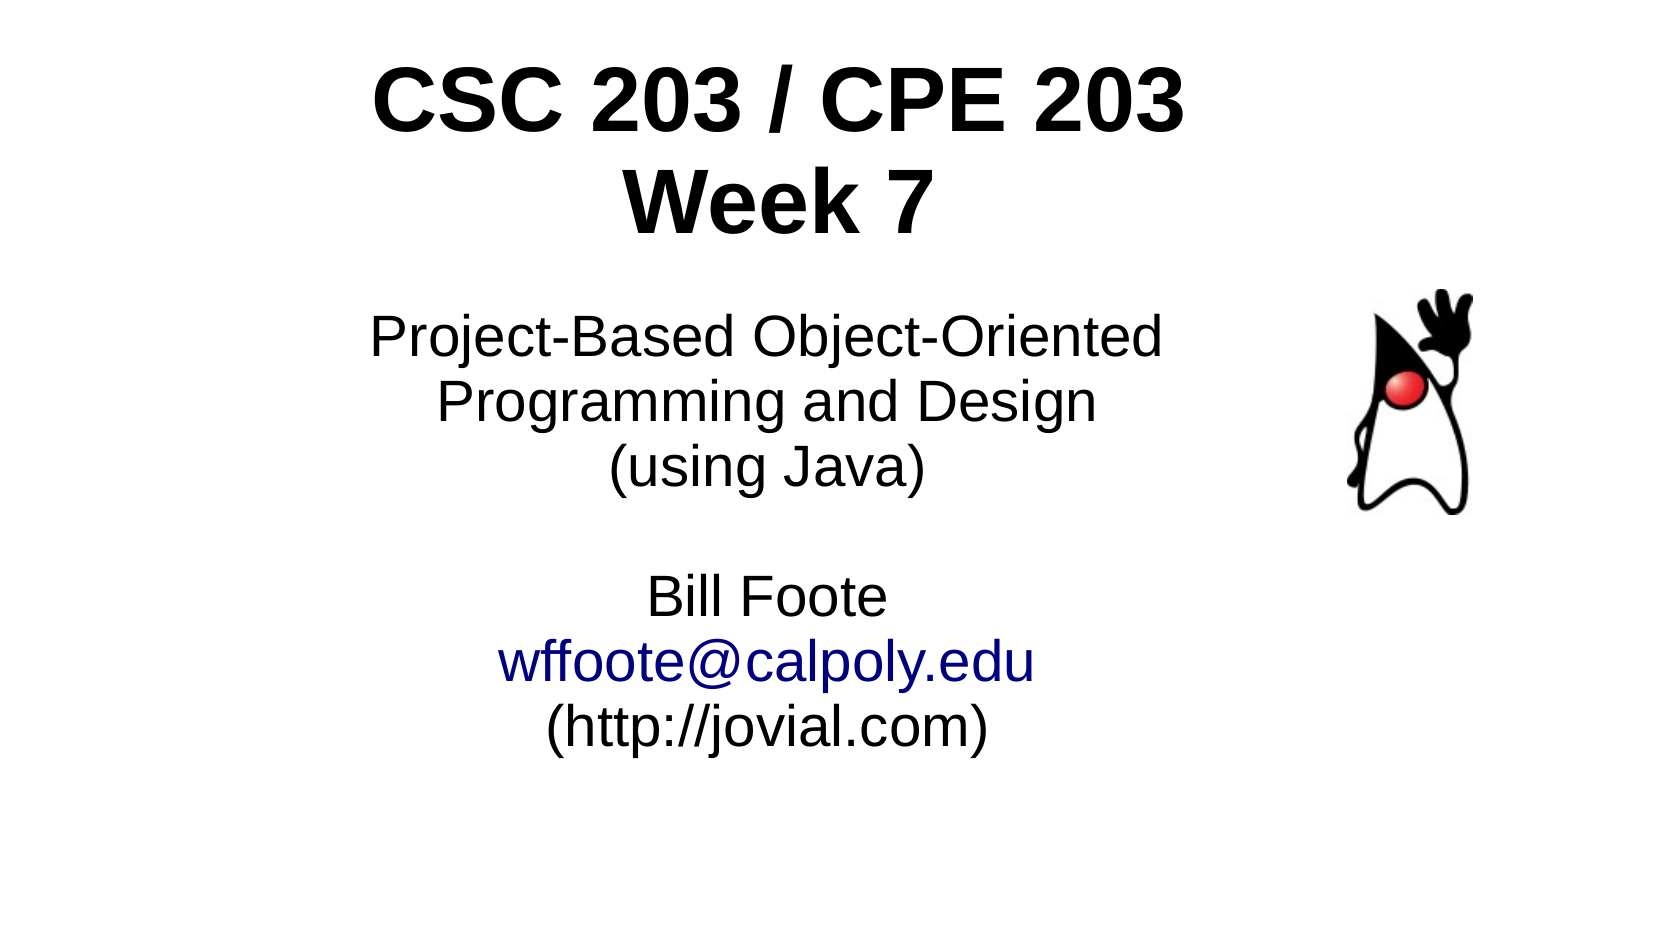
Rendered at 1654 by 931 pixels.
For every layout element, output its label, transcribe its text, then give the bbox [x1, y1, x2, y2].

picture [1347, 289, 1473, 515]
title CSC 203 / CPE 203 Week 7 [35, 2, 1524, 301]
subtitle Project-Based Object-Oriented Programming and Design (using Java) Bill Foote wffoote@calpoly.edu (http://jovial.com) [23, 172, 1512, 892]
